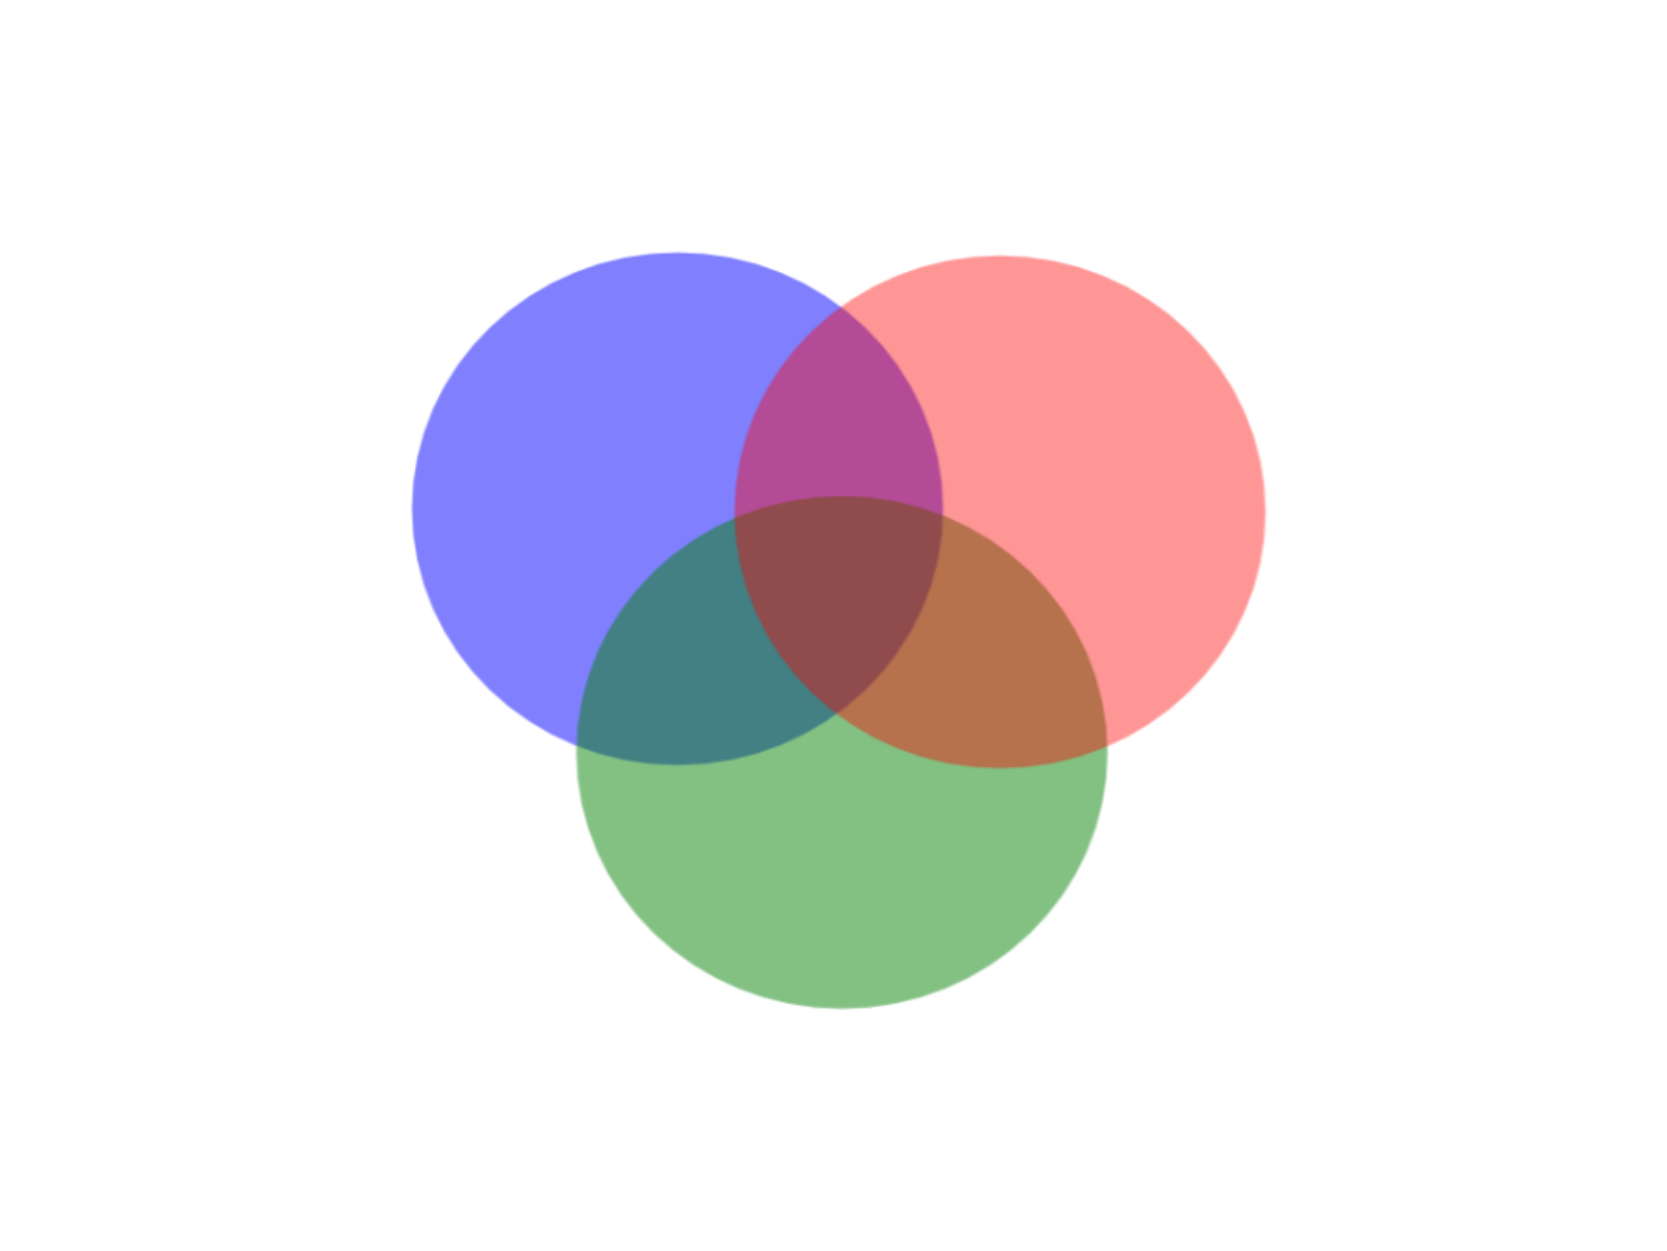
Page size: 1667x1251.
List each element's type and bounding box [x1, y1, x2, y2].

picture [367, 221, 1300, 1029]
